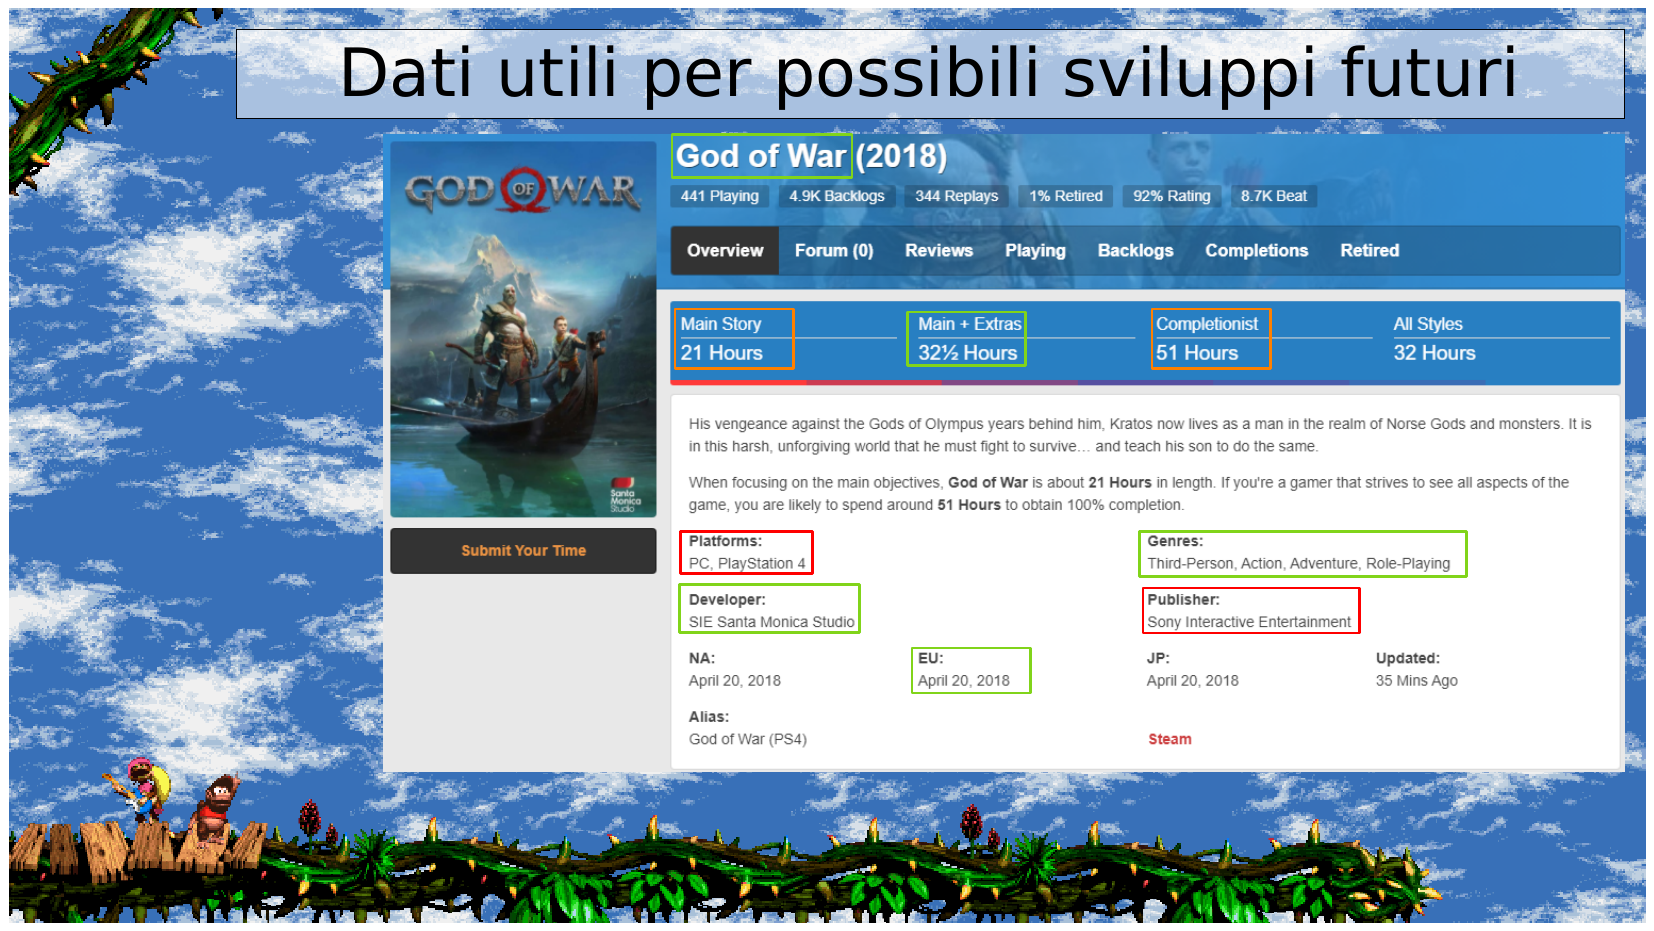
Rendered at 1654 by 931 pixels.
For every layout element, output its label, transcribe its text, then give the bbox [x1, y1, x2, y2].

text_box Dati utili per possibili sviluppi futuri [236, 29, 1625, 119]
picture [0, 0, 1654, 931]
